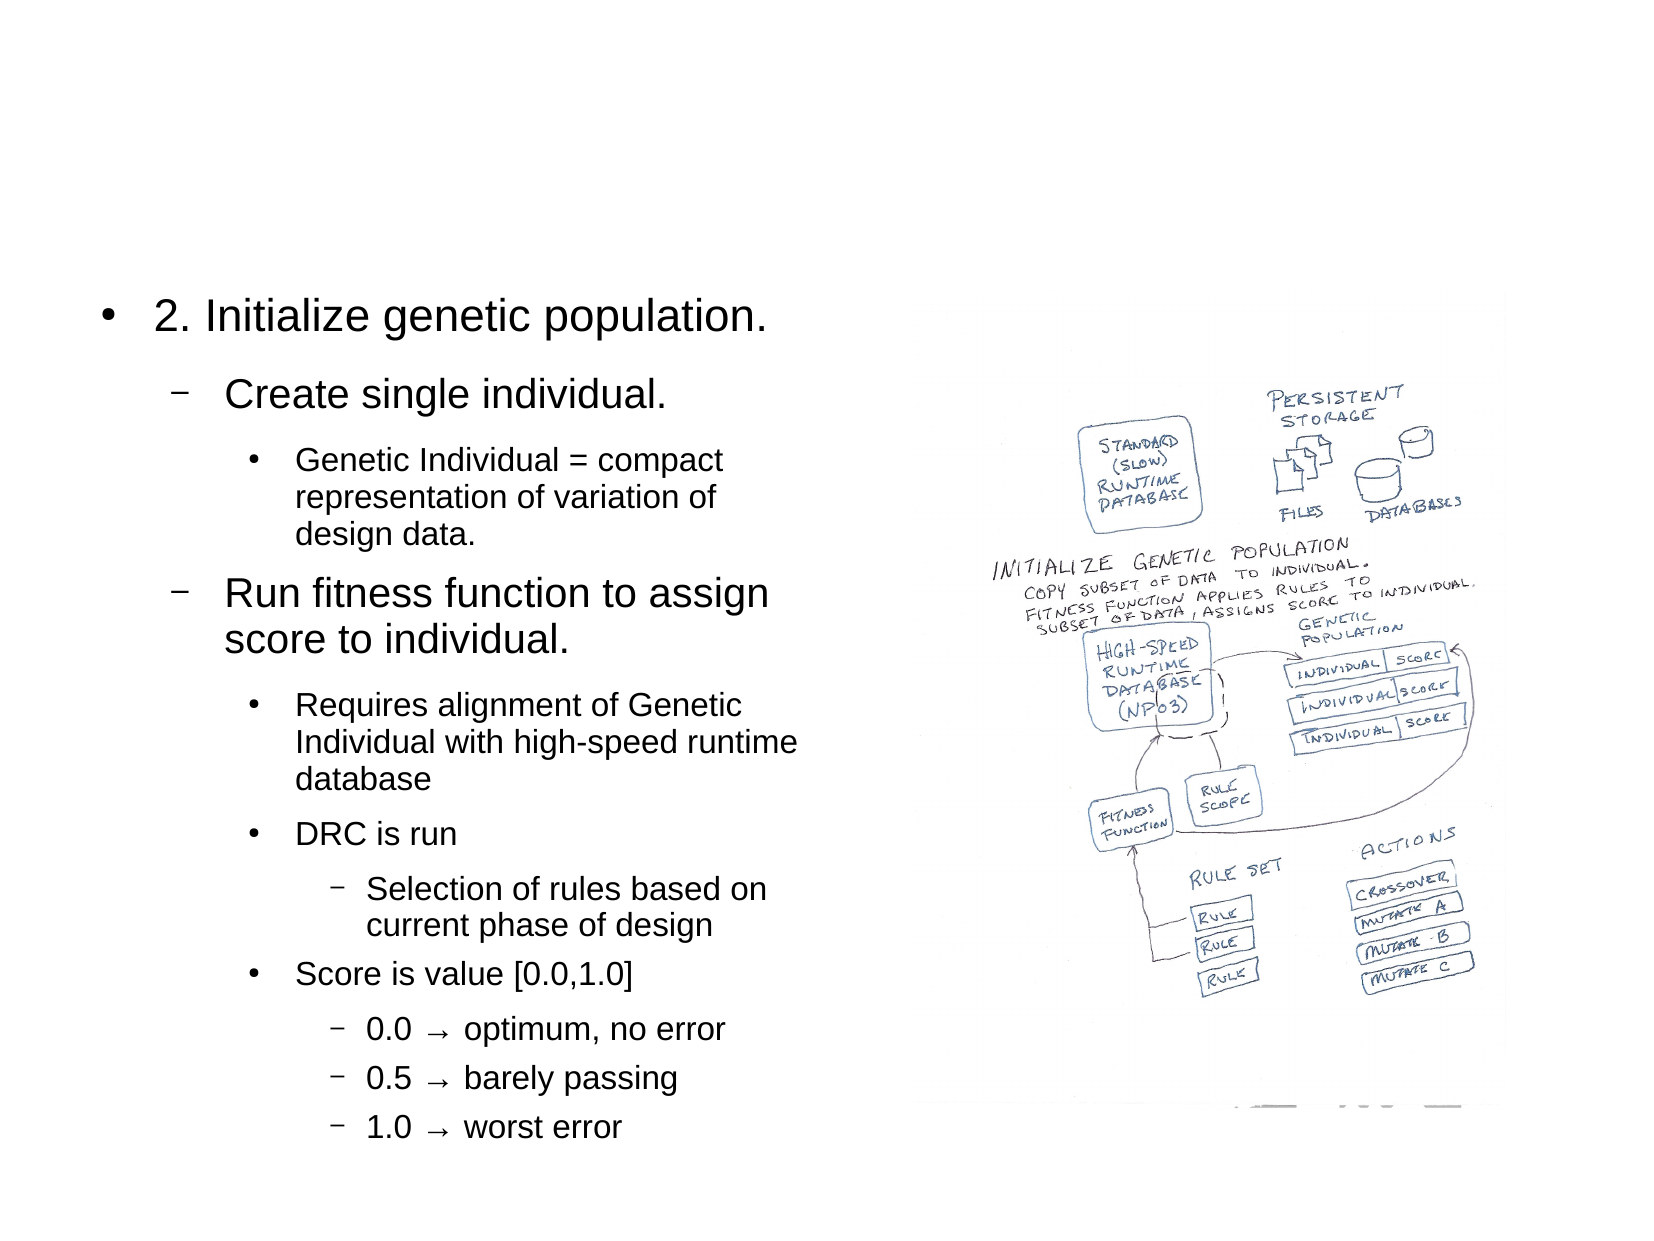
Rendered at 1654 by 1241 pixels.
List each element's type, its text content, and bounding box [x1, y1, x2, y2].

list 2. Initialize genetic population. Create single individual. Genetic Individual = compact representation of variation of design data. Run fitness function to assign score to individual. Requires alignment of Genetic Individual with high-speed runtime database DRC is run Selection of rules based on current phase of design Score is value [0.0,1.0] 0.0 → optimum, no error 0.5 → barely passing 1.0 → worst error [82, 290, 809, 1150]
picture [911, 290, 1506, 1109]
